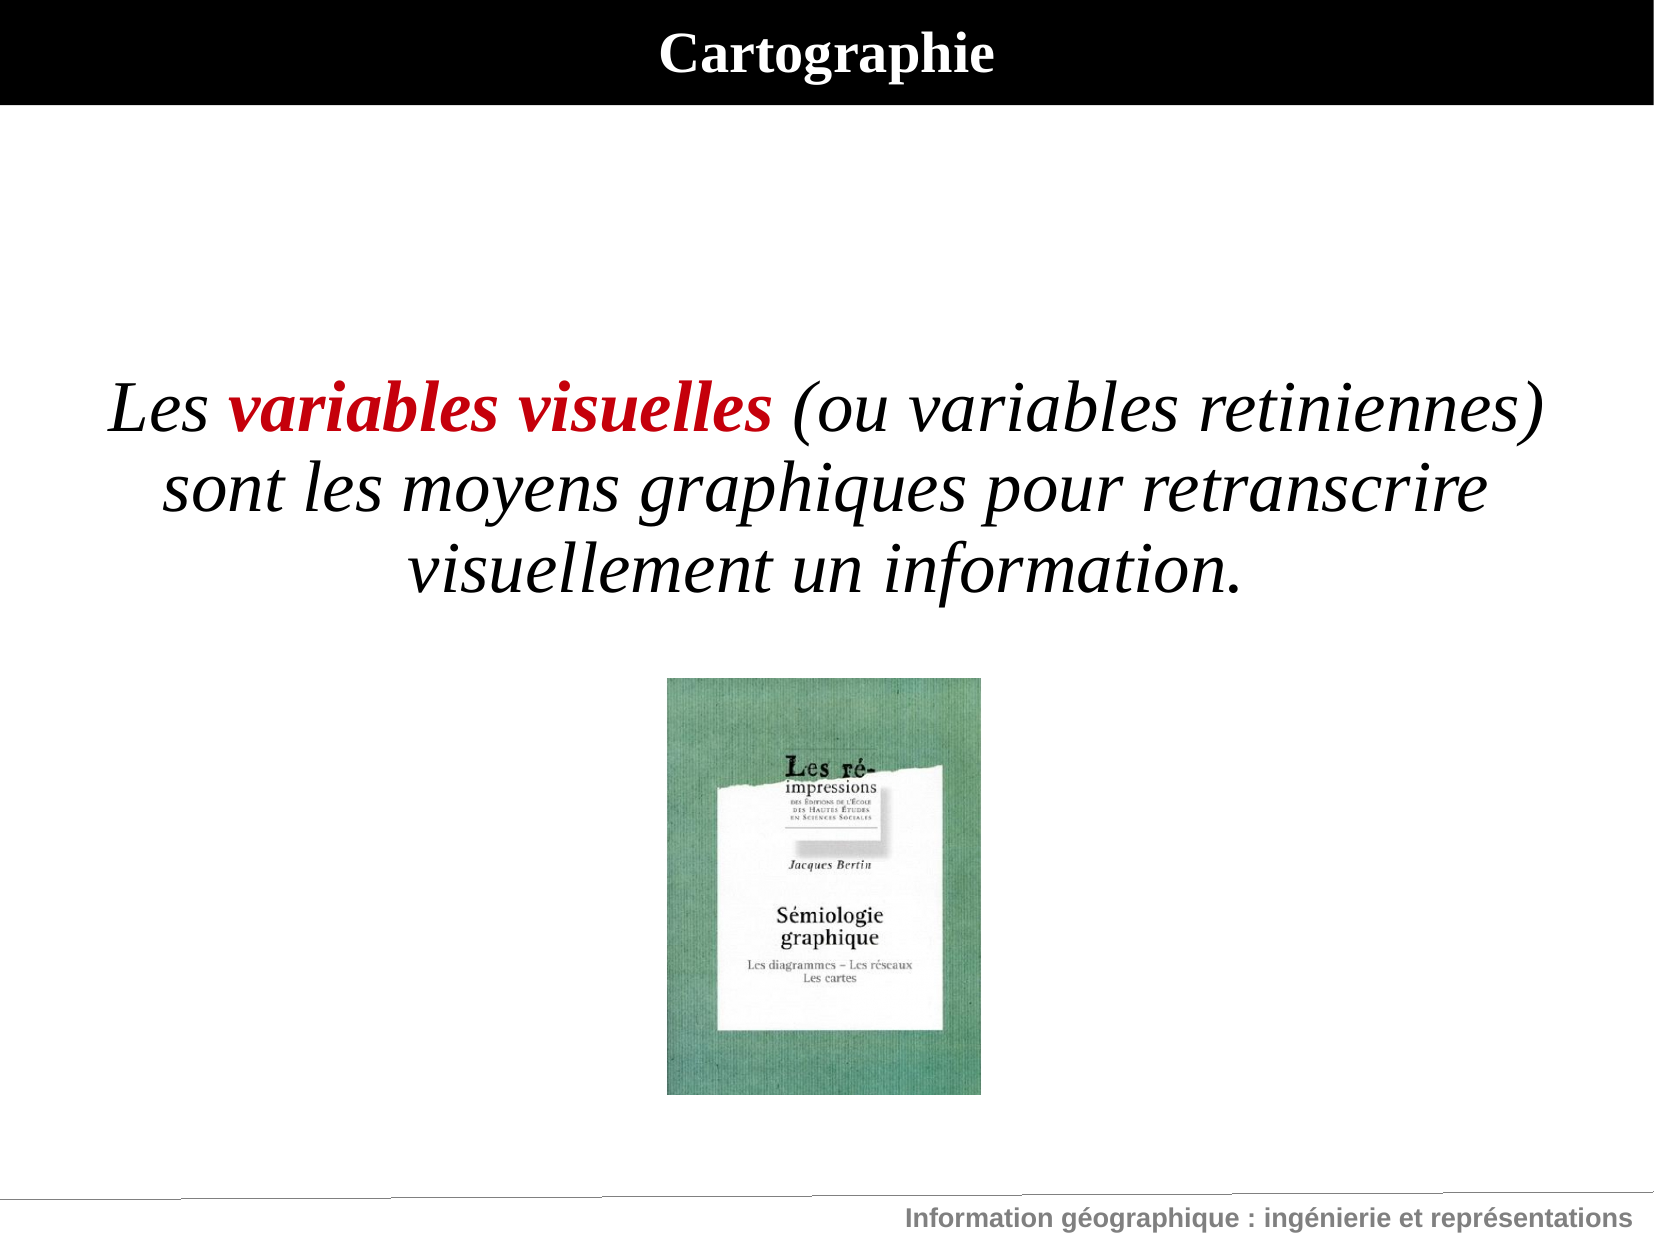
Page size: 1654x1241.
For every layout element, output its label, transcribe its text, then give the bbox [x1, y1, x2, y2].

picture [615, 678, 1032, 1096]
title Cartographie [0, 0, 1654, 106]
list Les variables visuelles (ou variables retiniennes) sont les moyens graphiques pour retranscrire visuellement un information. [82, 180, 1571, 1171]
